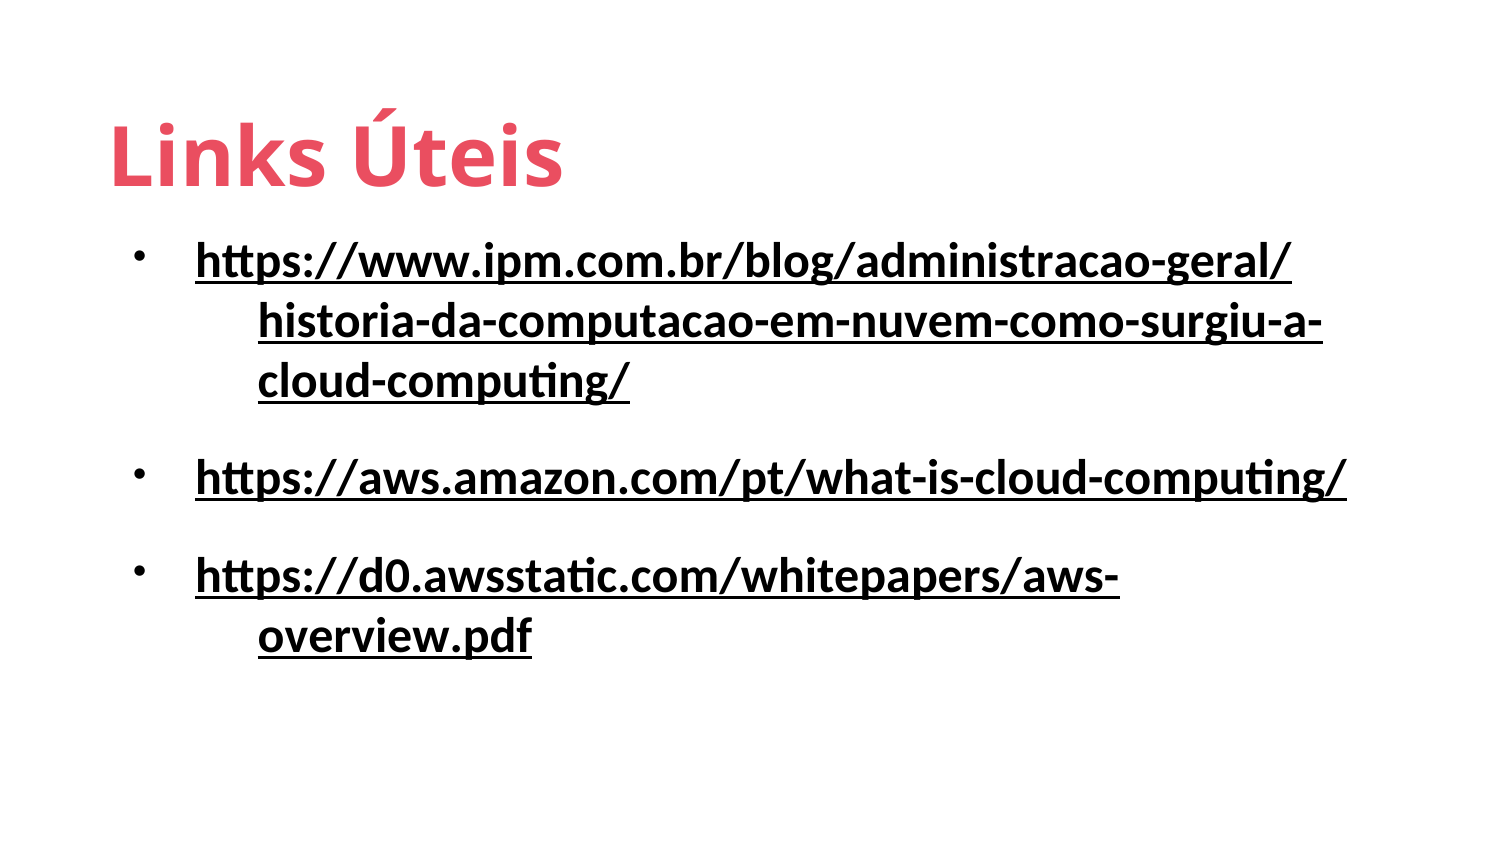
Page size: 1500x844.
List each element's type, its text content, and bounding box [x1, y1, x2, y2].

text_box https://www.ipm.com.br/blog/administracao-geral/historia-da-computacao-em-nuvem-como-surgiu-a-cloud-computing/ https://aws.amazon.com/pt/what-is-cloud-computing/ https://d0.awsstatic.com/whitepapers/aws-overview.pdf [92, 213, 1408, 780]
text_box Links Úteis [92, 73, 1408, 213]
